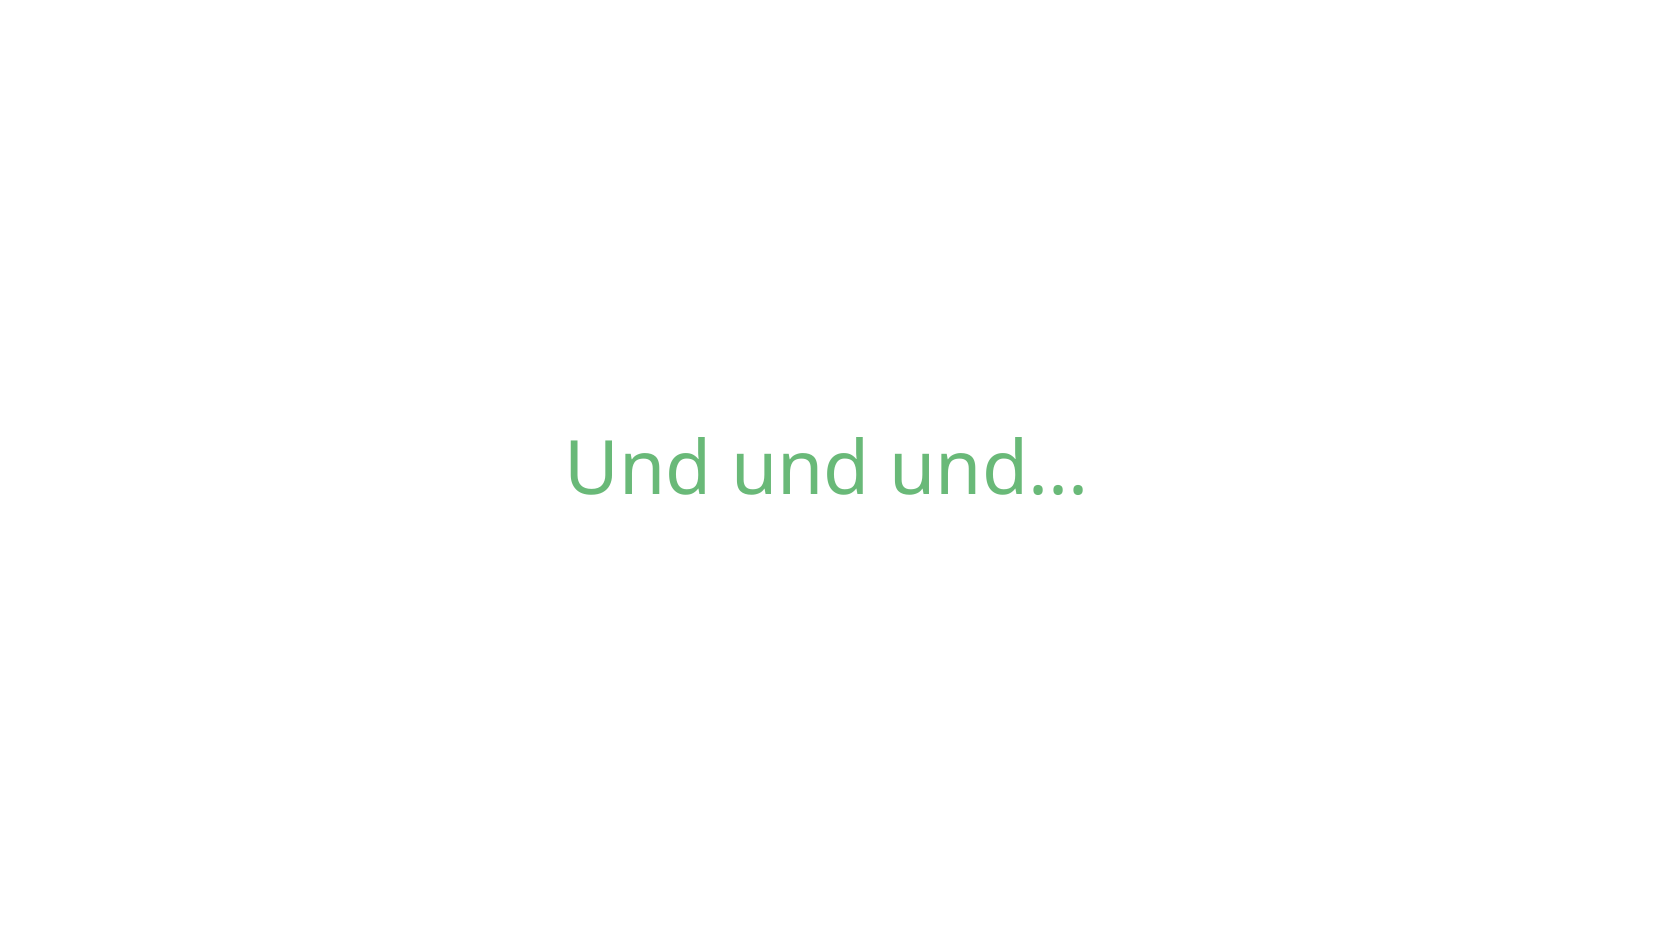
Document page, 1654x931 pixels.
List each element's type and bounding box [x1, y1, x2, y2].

subtitle [59, 236, 1595, 768]
